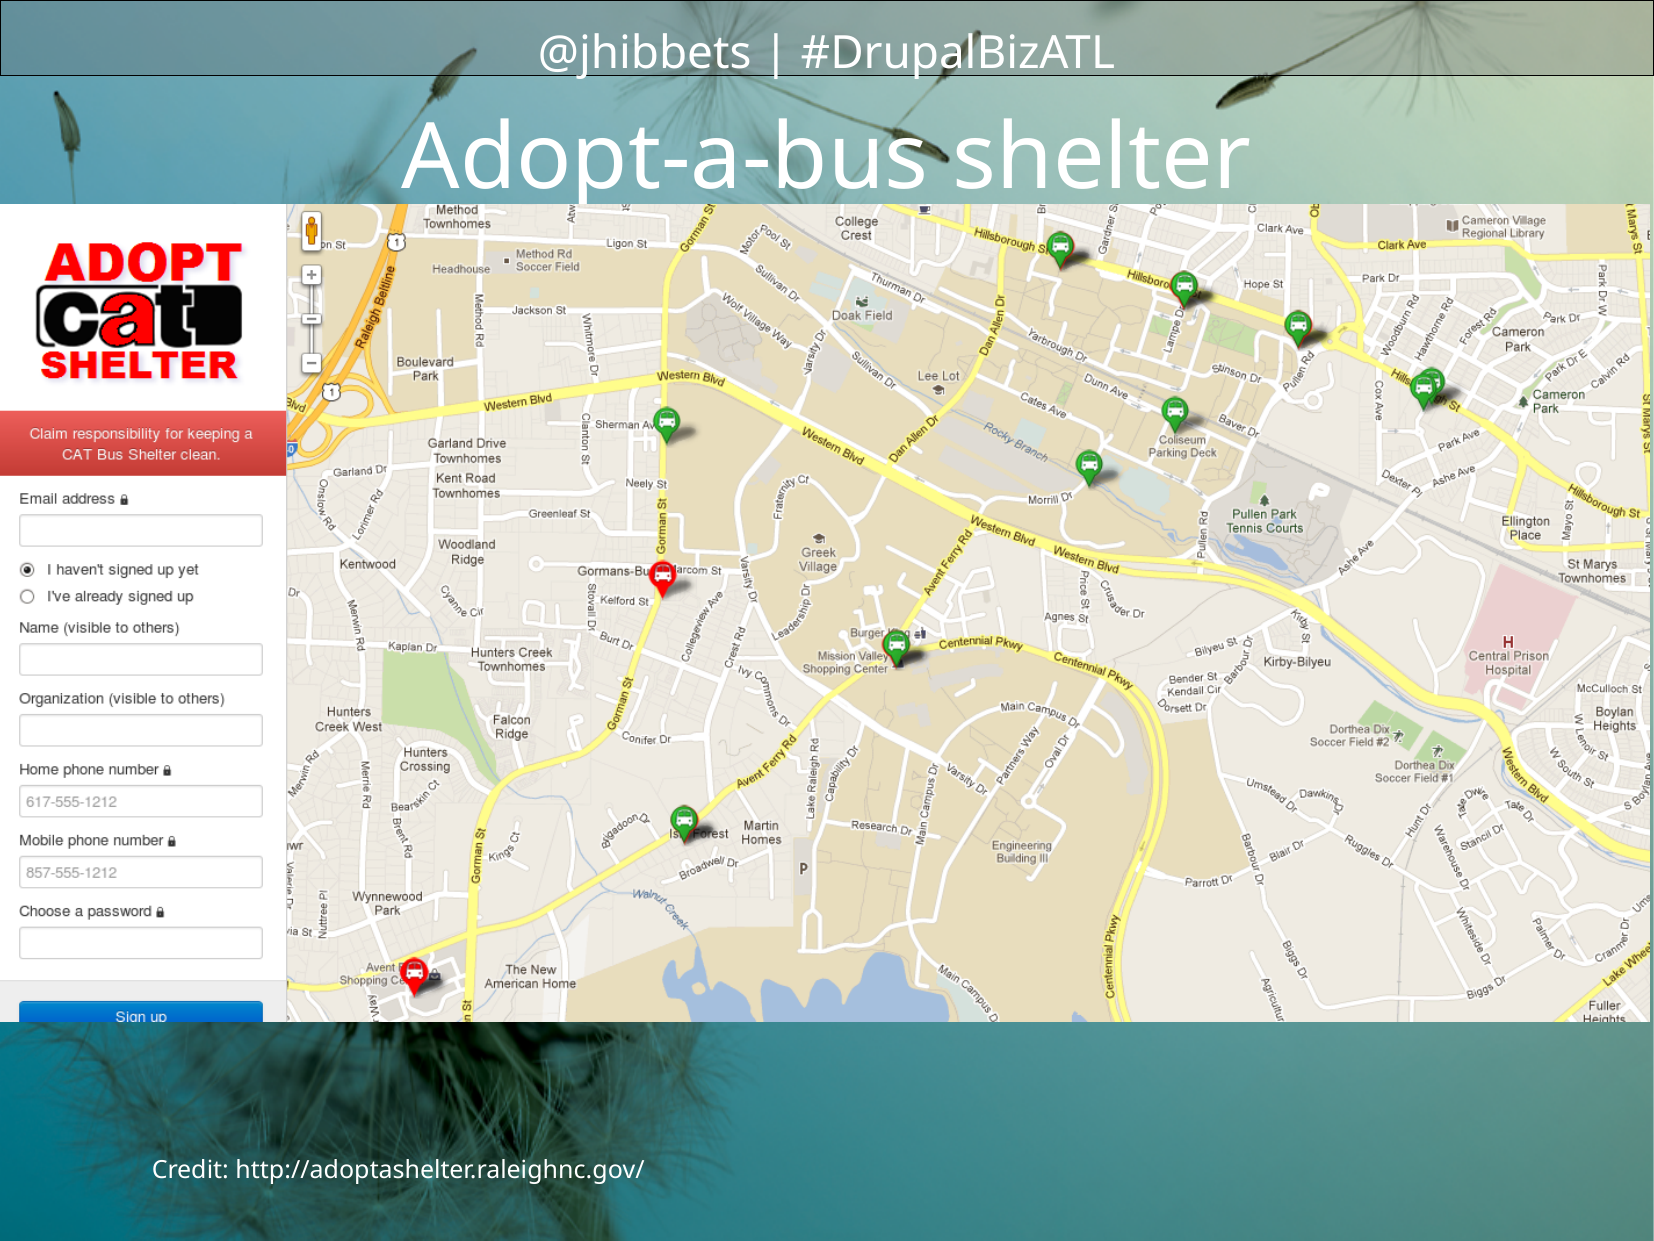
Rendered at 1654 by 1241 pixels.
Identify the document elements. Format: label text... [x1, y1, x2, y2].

text_box Credit: http://adoptashelter.raleighnc.gov/ [137, 1144, 671, 1188]
picture [0, 76, 1654, 1241]
title Adopt-a-bus shelter [82, 49, 1571, 204]
